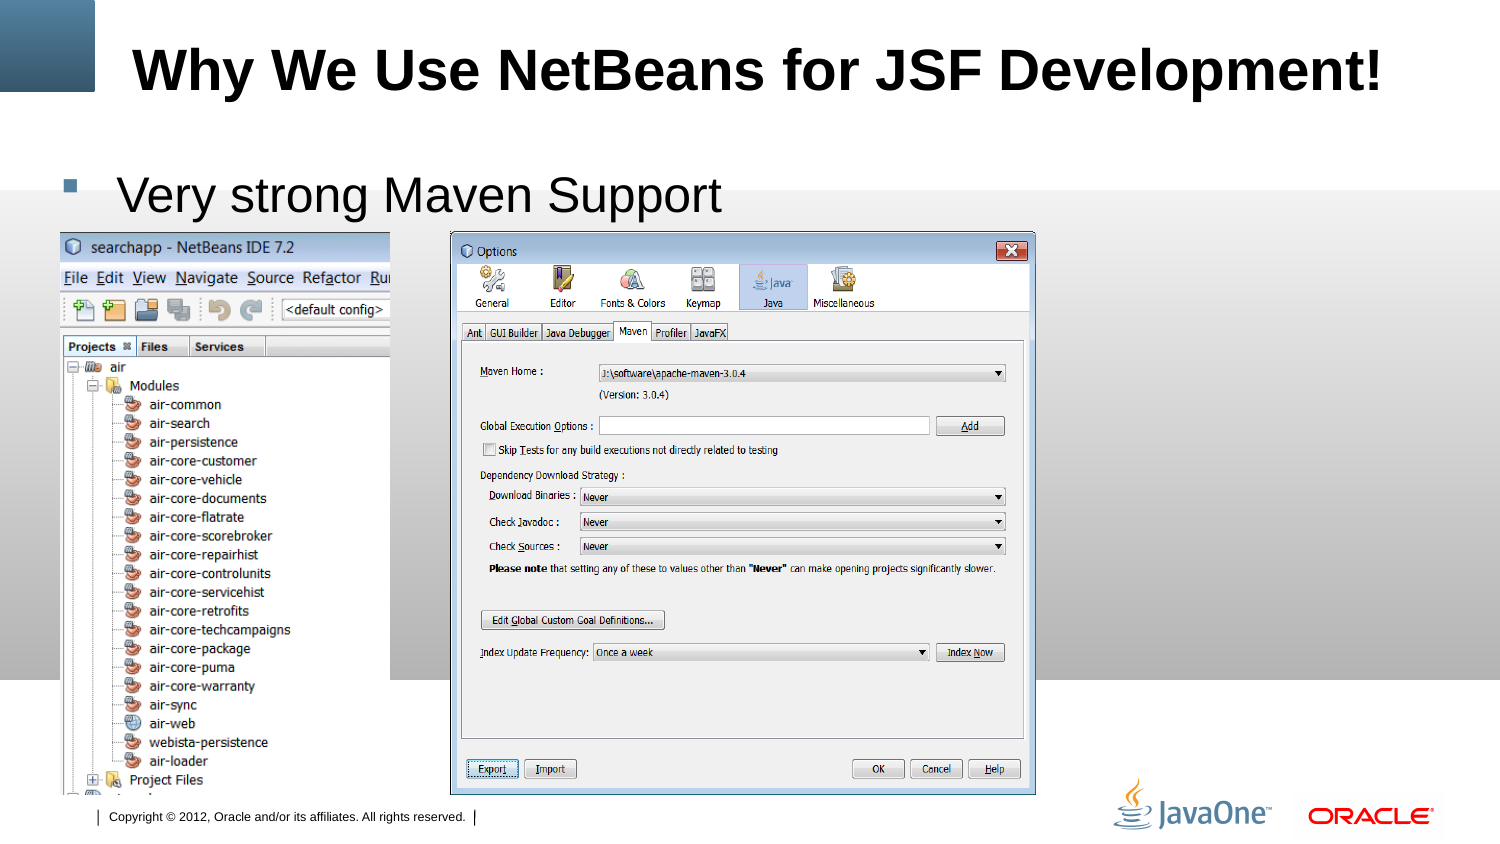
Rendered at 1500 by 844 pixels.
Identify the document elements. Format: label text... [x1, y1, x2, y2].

picture [1097, 761, 1288, 844]
picture [60, 232, 390, 796]
picture [450, 231, 1036, 796]
title Why We Use NetBeans for JSF Development! [132, 40, 1486, 166]
picture [1293, 792, 1445, 840]
list Very strong Maven Support [60, 150, 1335, 580]
